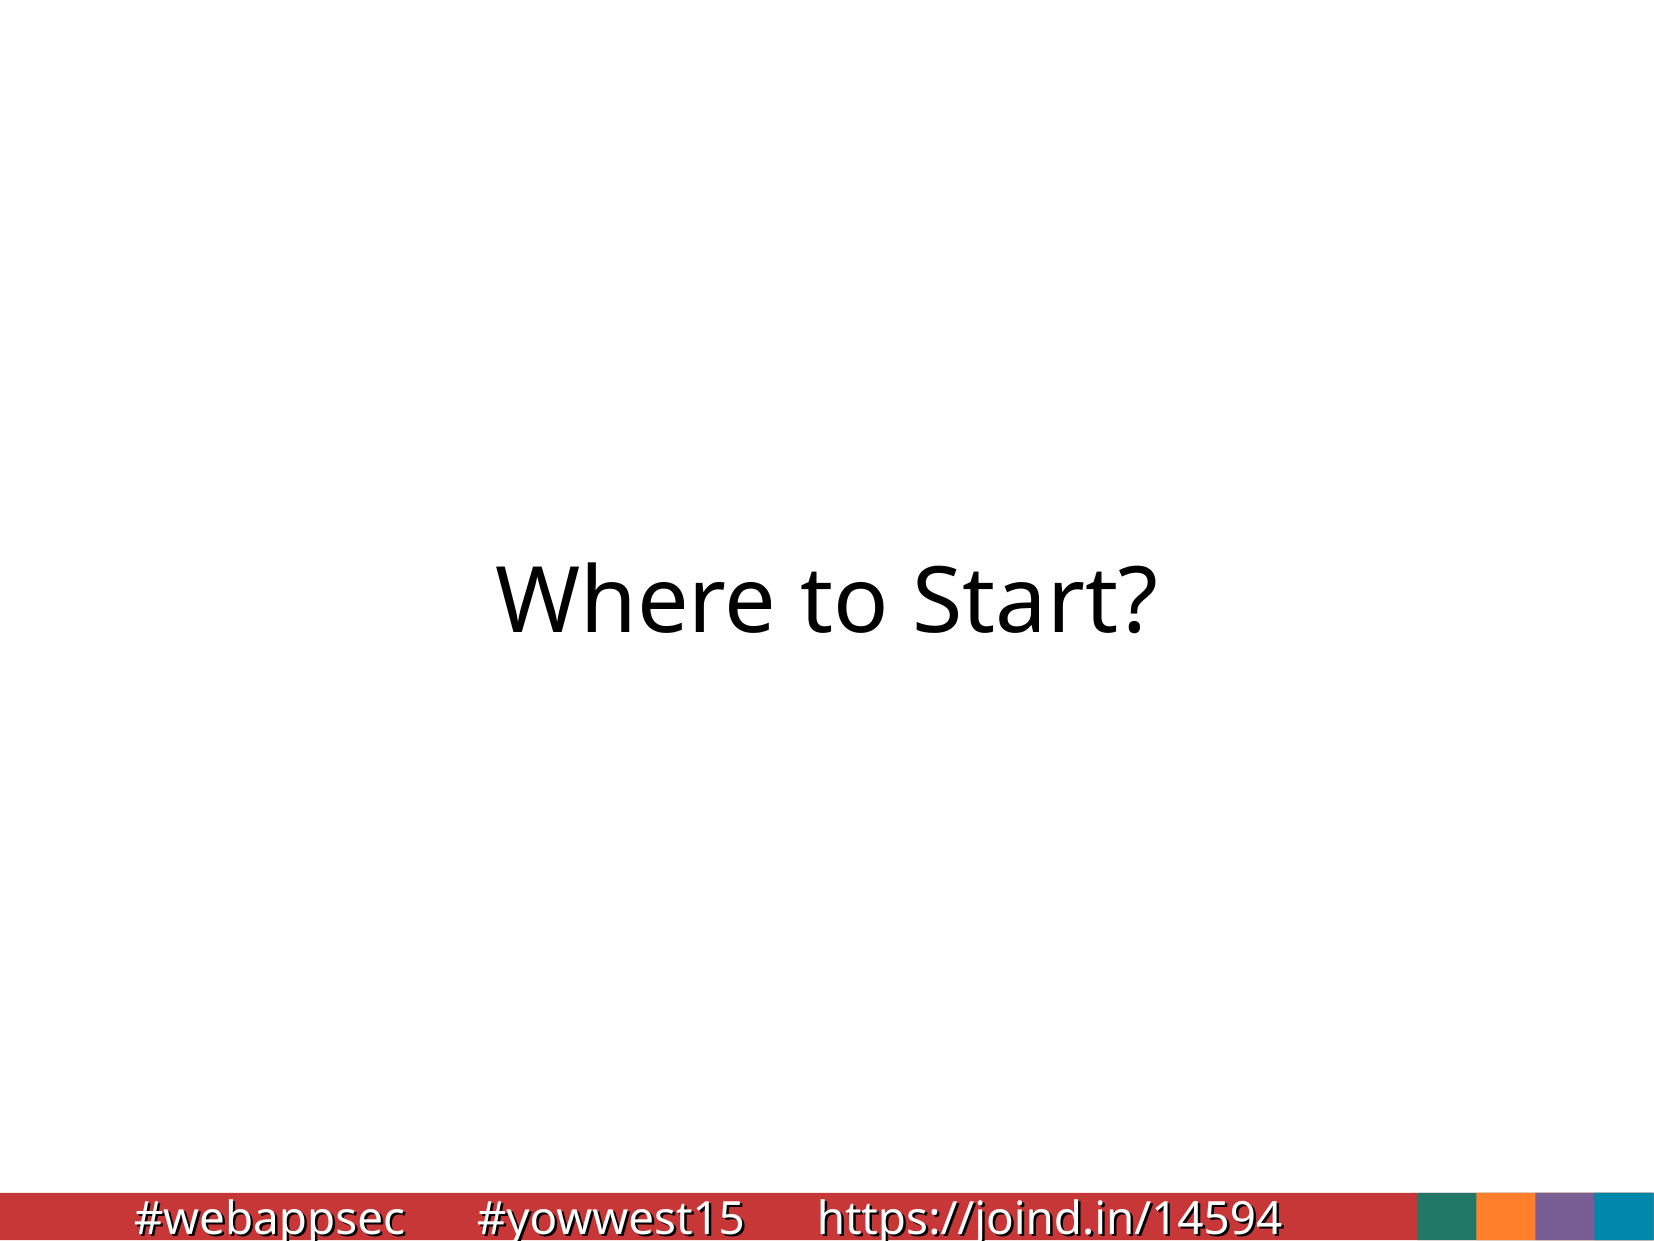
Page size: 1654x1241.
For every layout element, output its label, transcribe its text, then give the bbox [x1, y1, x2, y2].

title Where to Start? [82, 36, 1571, 1158]
